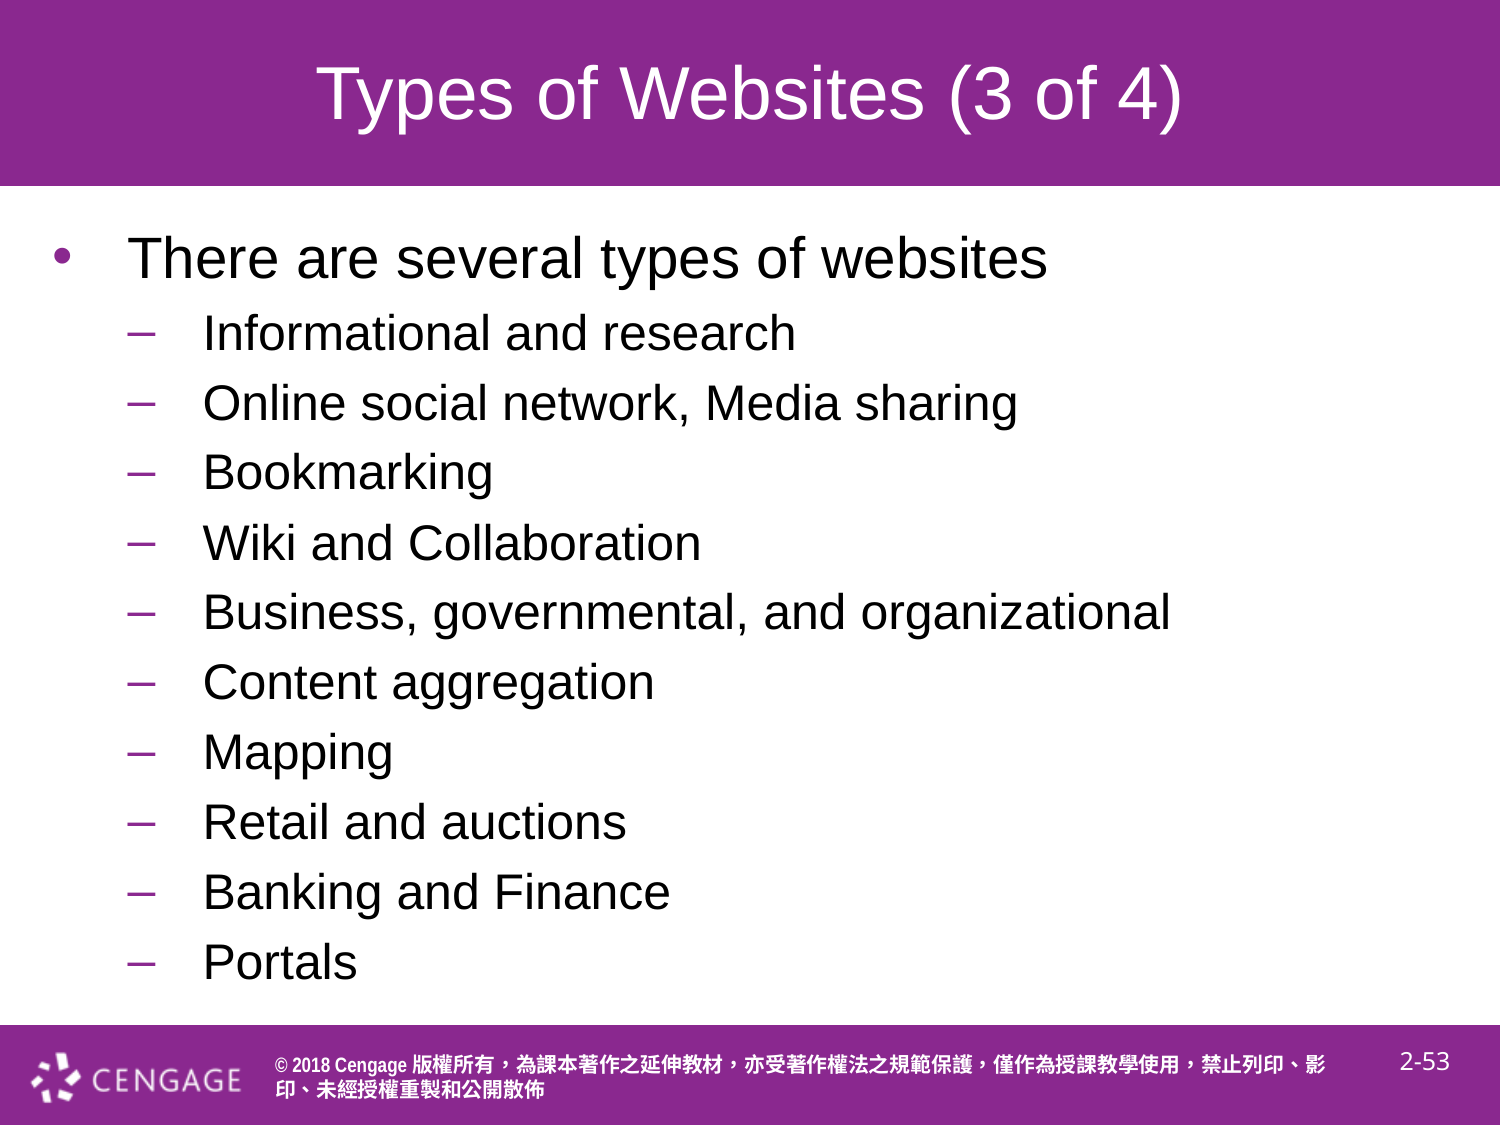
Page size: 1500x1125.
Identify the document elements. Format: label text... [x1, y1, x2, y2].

picture [21, 1043, 246, 1111]
list There are several types of websites Informational and research Online social network, Media sharing Bookmarking Wiki and Collaboration Business, governmental, and organizational Content aggregation Mapping Retail and auctions Banking and Finance Portals [37, 212, 1463, 1013]
title Types of Websites (3 of 4) [7, 4, 1493, 175]
